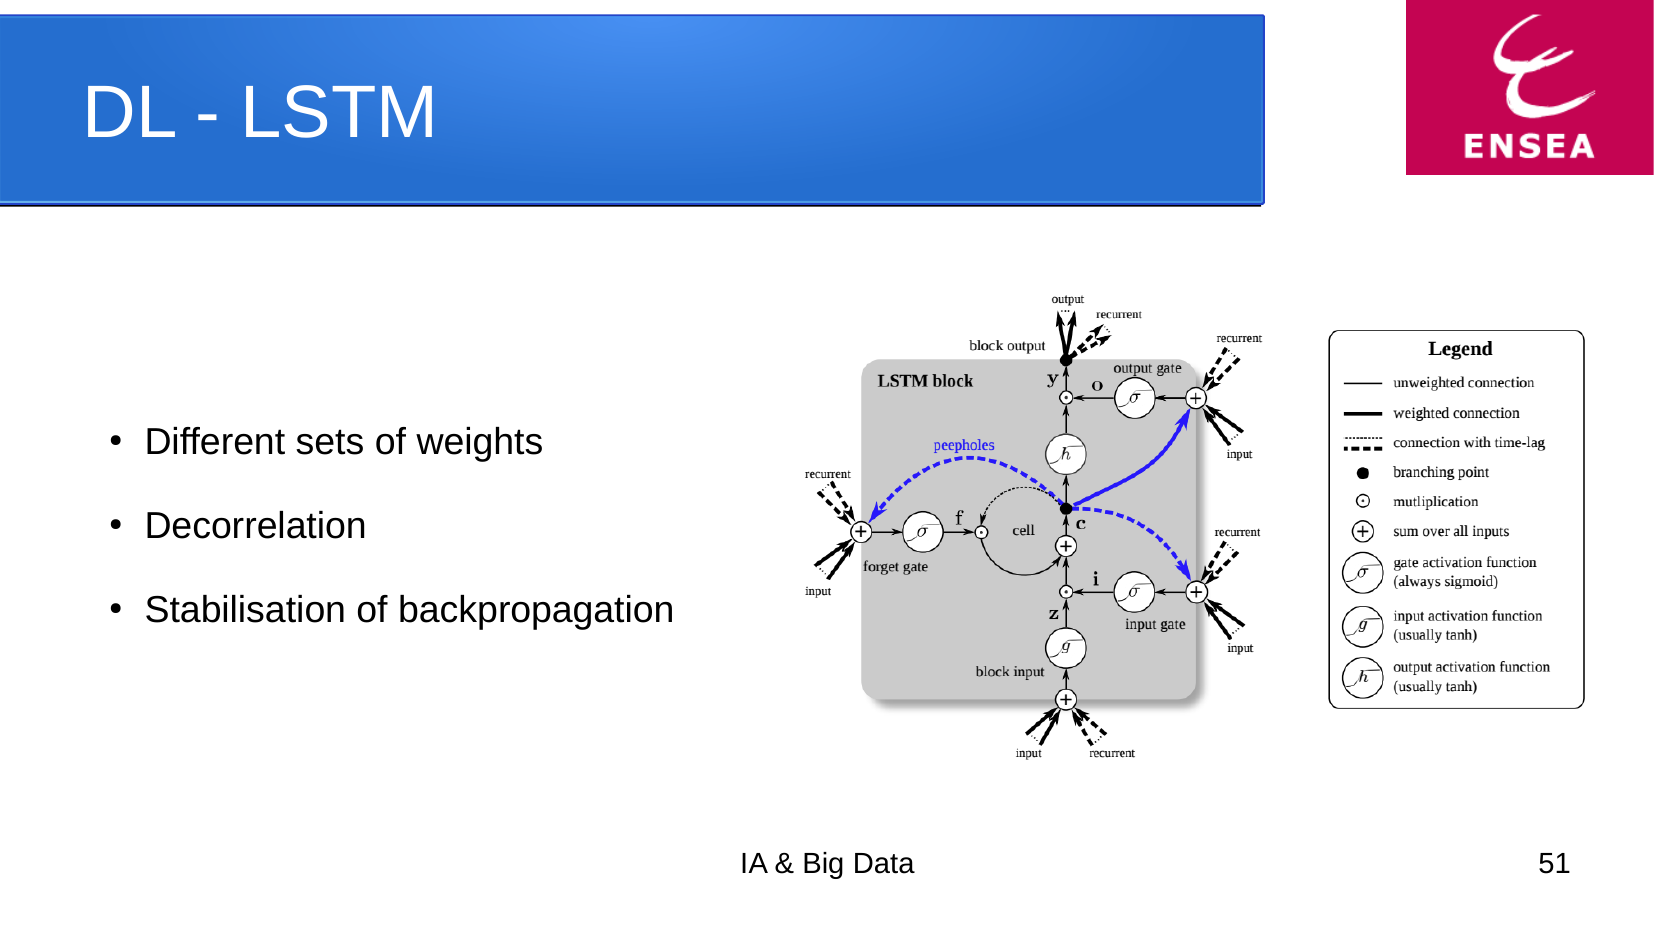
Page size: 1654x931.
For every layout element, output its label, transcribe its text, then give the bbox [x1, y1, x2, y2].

text_box Different sets of weights Decorrelation Stabilisation of backpropagation [94, 413, 721, 681]
picture [803, 271, 1592, 768]
title DL - LSTM [82, 35, 1235, 189]
picture [1406, 0, 1654, 175]
